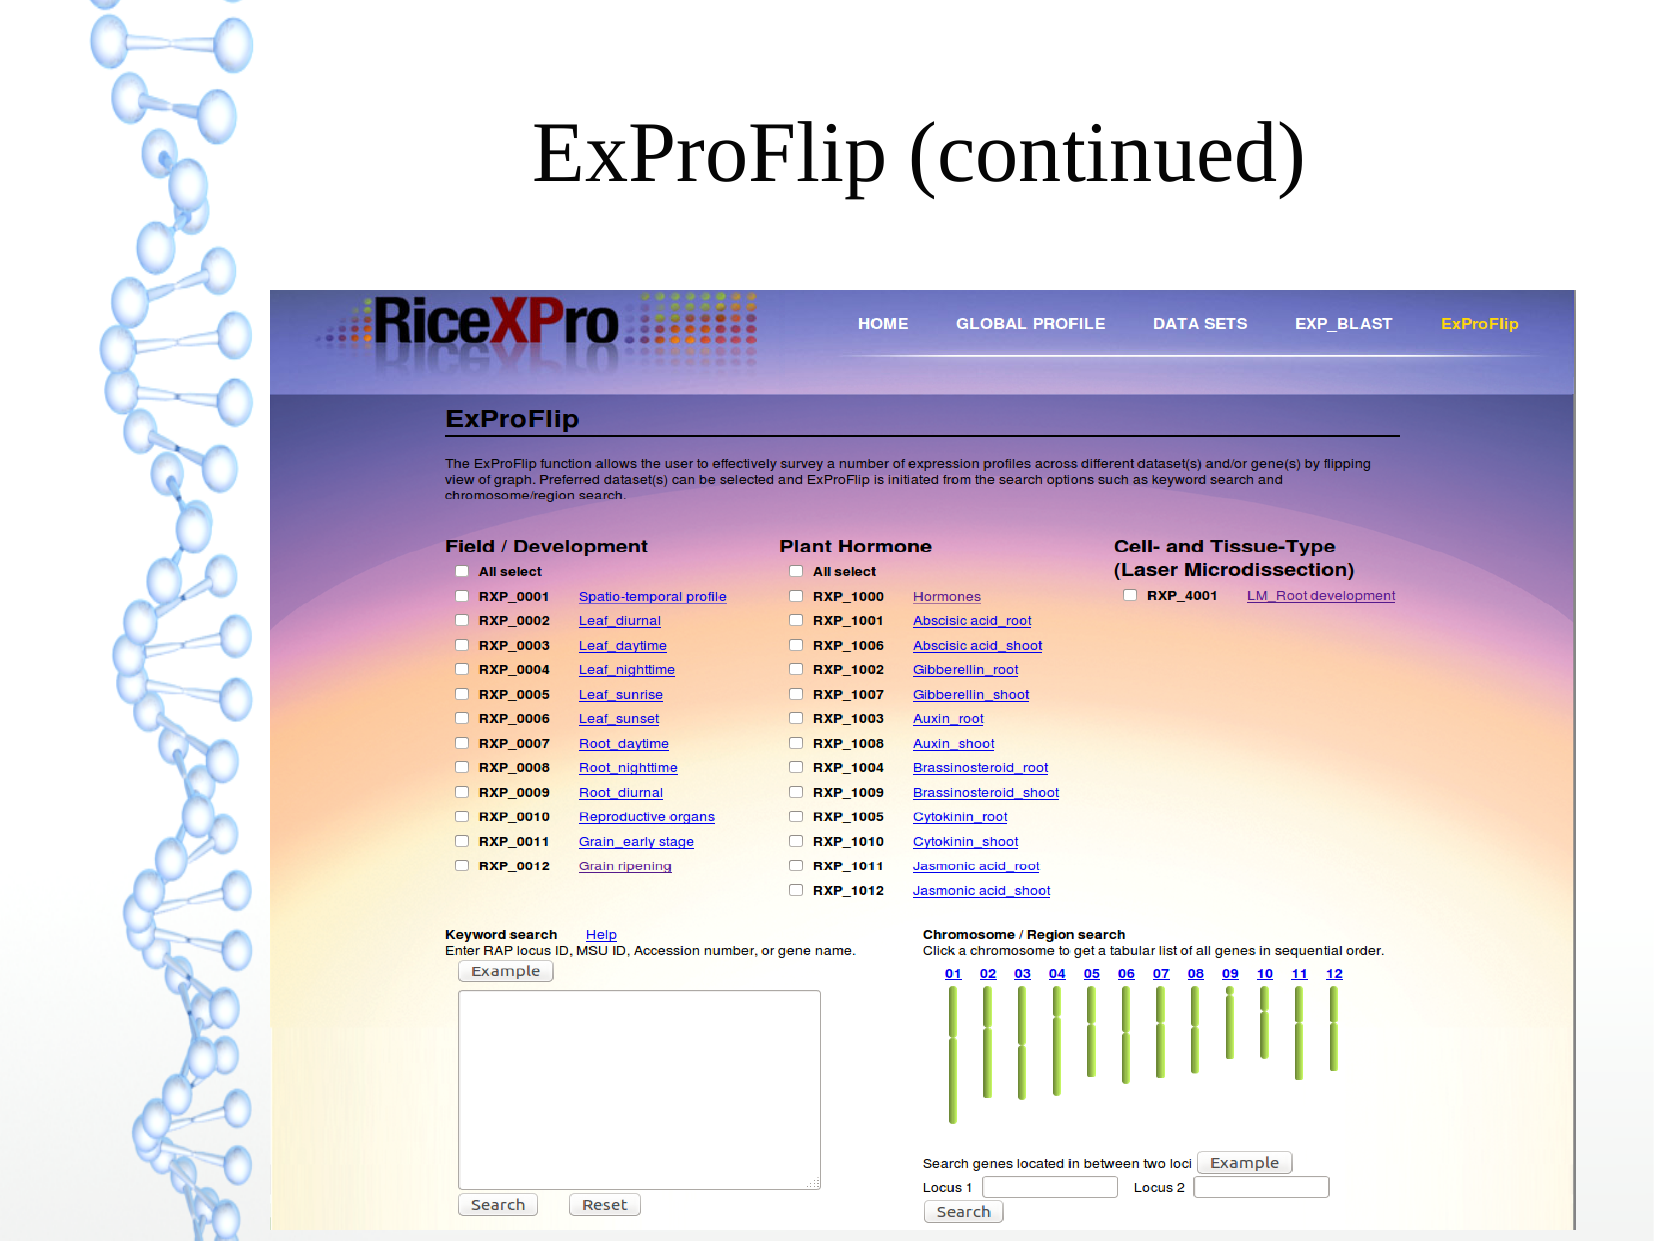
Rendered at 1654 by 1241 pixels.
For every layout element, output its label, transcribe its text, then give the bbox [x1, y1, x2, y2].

picture [0, 0, 1654, 1241]
title ExProFlip (continued) [269, 49, 1571, 257]
